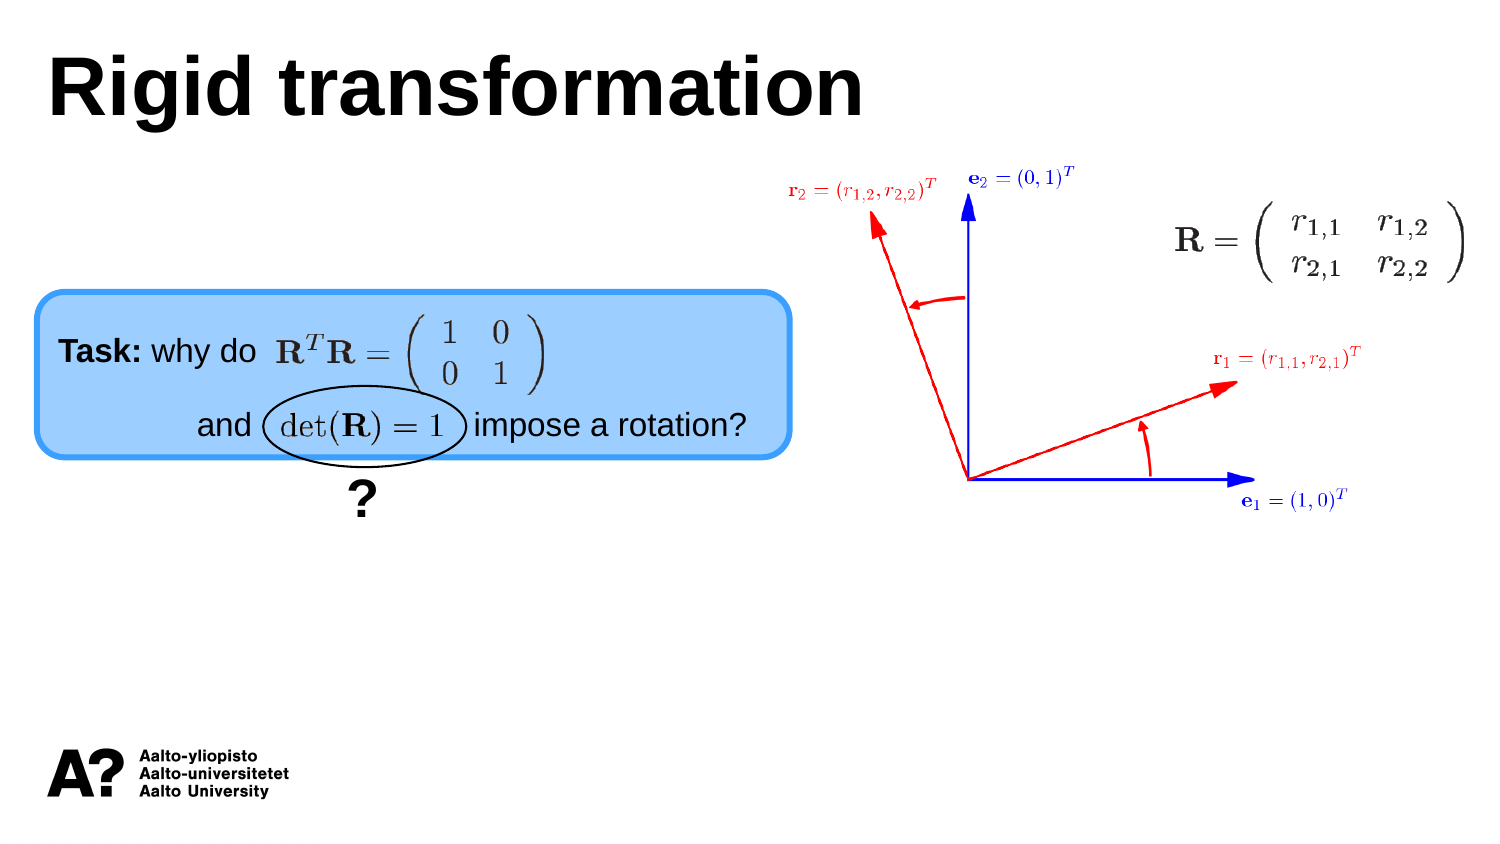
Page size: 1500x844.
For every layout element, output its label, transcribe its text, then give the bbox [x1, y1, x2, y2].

text_box [36, 291, 790, 458]
picture [0, 702, 337, 844]
list Rigid transformation [47, 32, 1442, 197]
text_box Task: why do and impose a rotation? [48, 332, 770, 444]
picture [385, 450, 452, 474]
picture [277, 444, 452, 466]
picture [276, 301, 544, 332]
text_box Task: why do and impose a rotation? [265, 387, 465, 444]
text_box ? [336, 468, 385, 544]
picture [274, 447, 340, 474]
picture [641, 127, 1464, 832]
